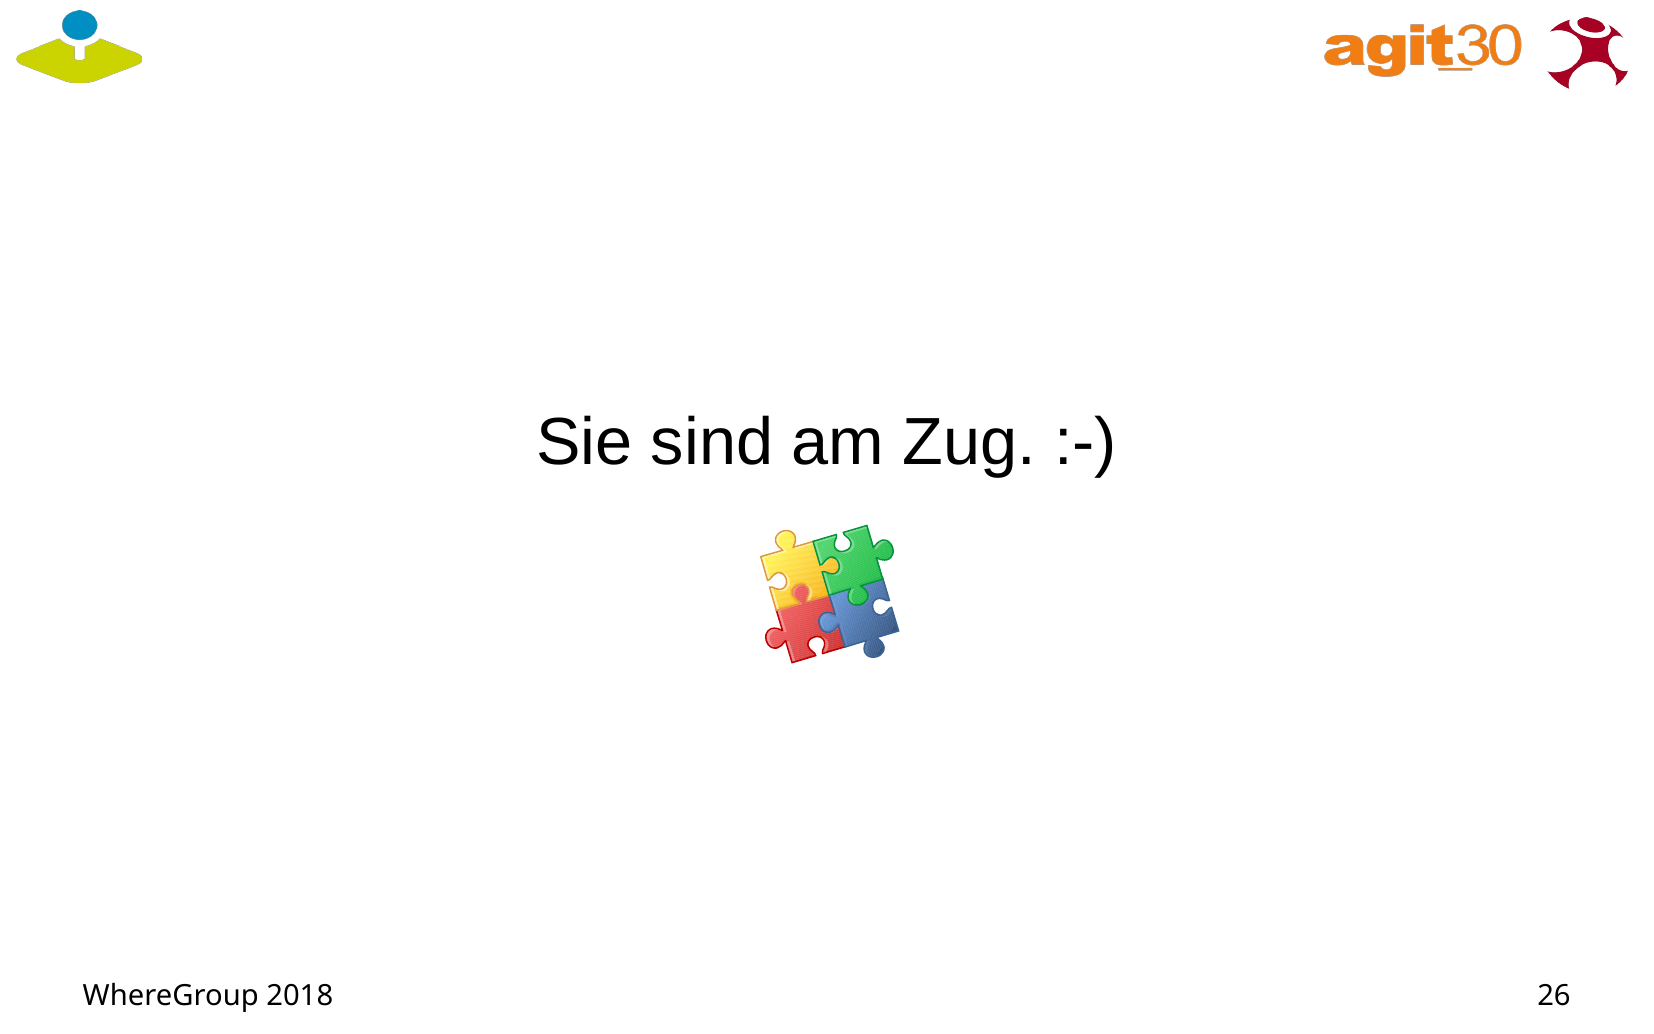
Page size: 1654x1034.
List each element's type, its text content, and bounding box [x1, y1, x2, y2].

picture [1547, 17, 1628, 89]
picture [751, 515, 910, 674]
picture [16, 10, 142, 83]
picture [1322, 21, 1524, 41]
subtitle Sie sind am Zug. :-) [82, 41, 1571, 842]
